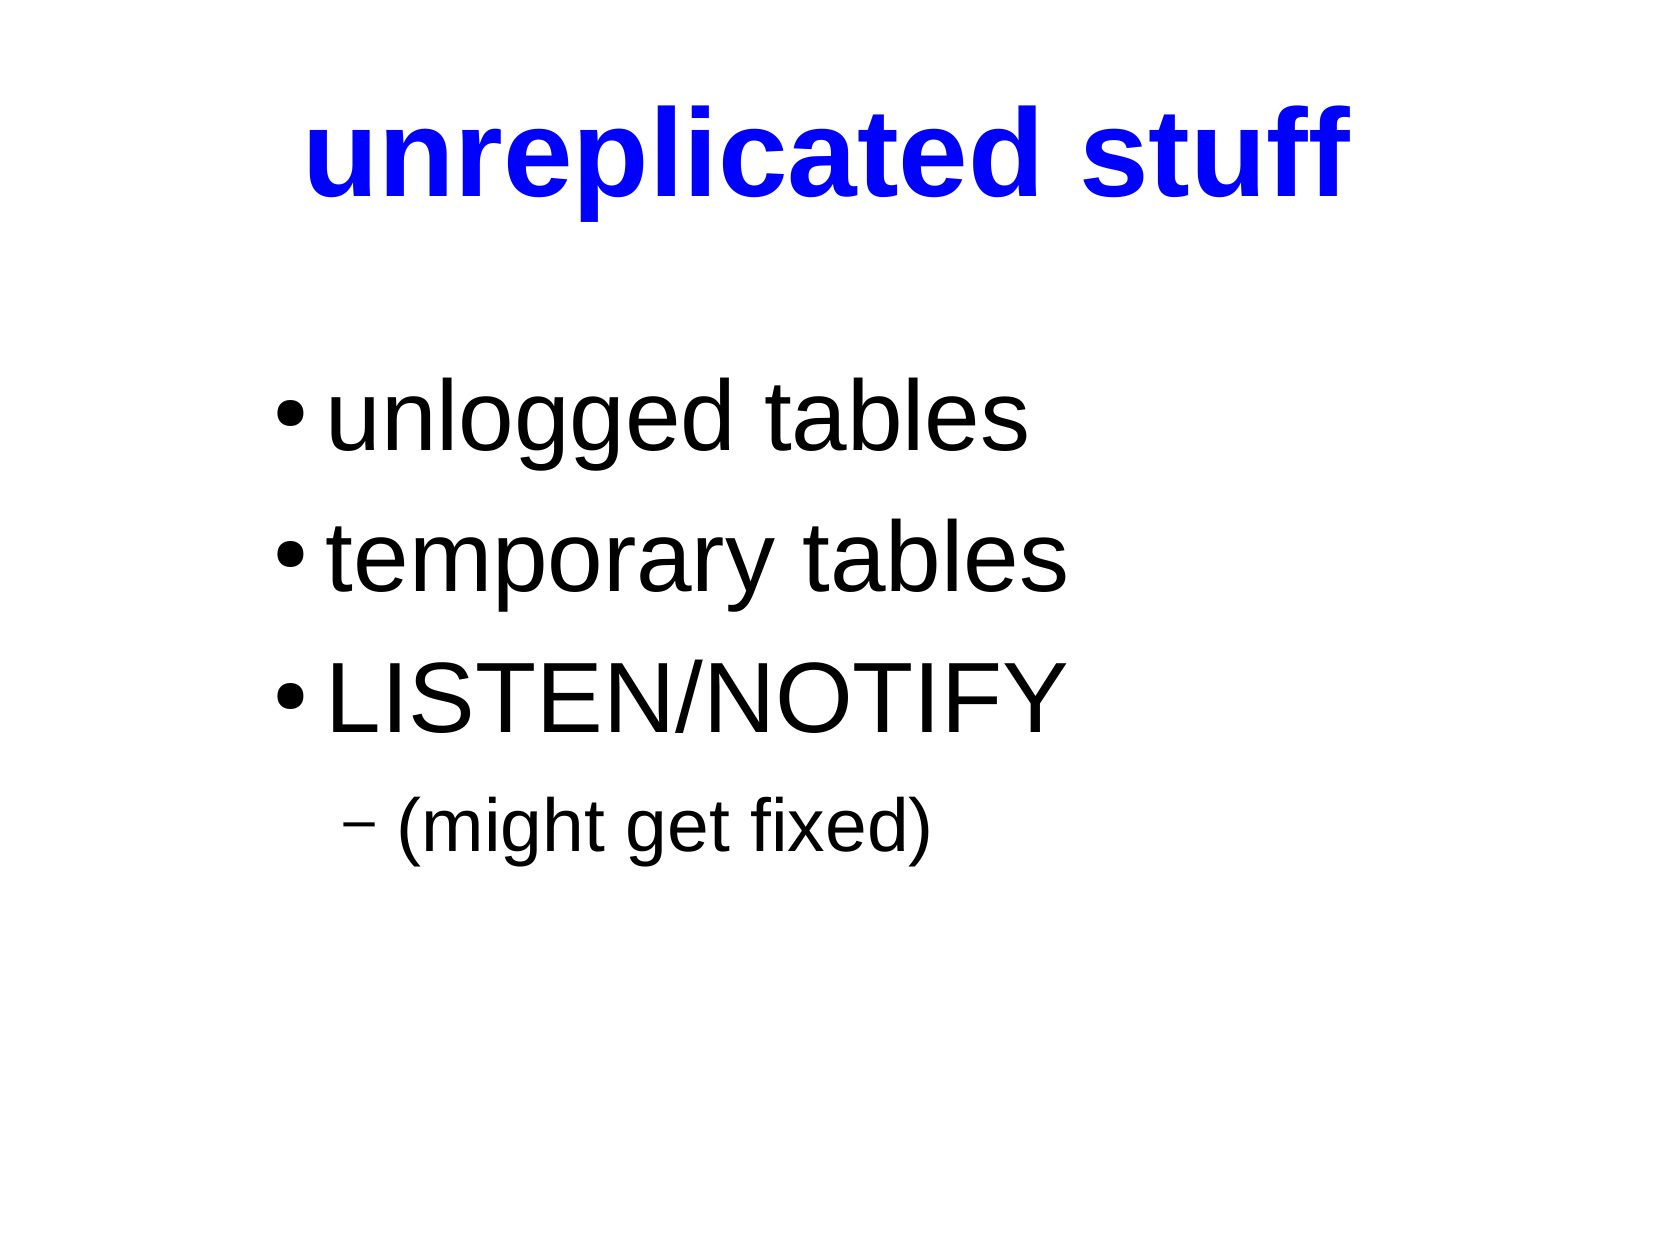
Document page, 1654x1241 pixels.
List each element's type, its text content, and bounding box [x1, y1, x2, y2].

list unlogged tables temporary tables LISTEN/NOTIFY (might get fixed) [255, 360, 1591, 1130]
title unreplicated stuff [82, 49, 1571, 257]
